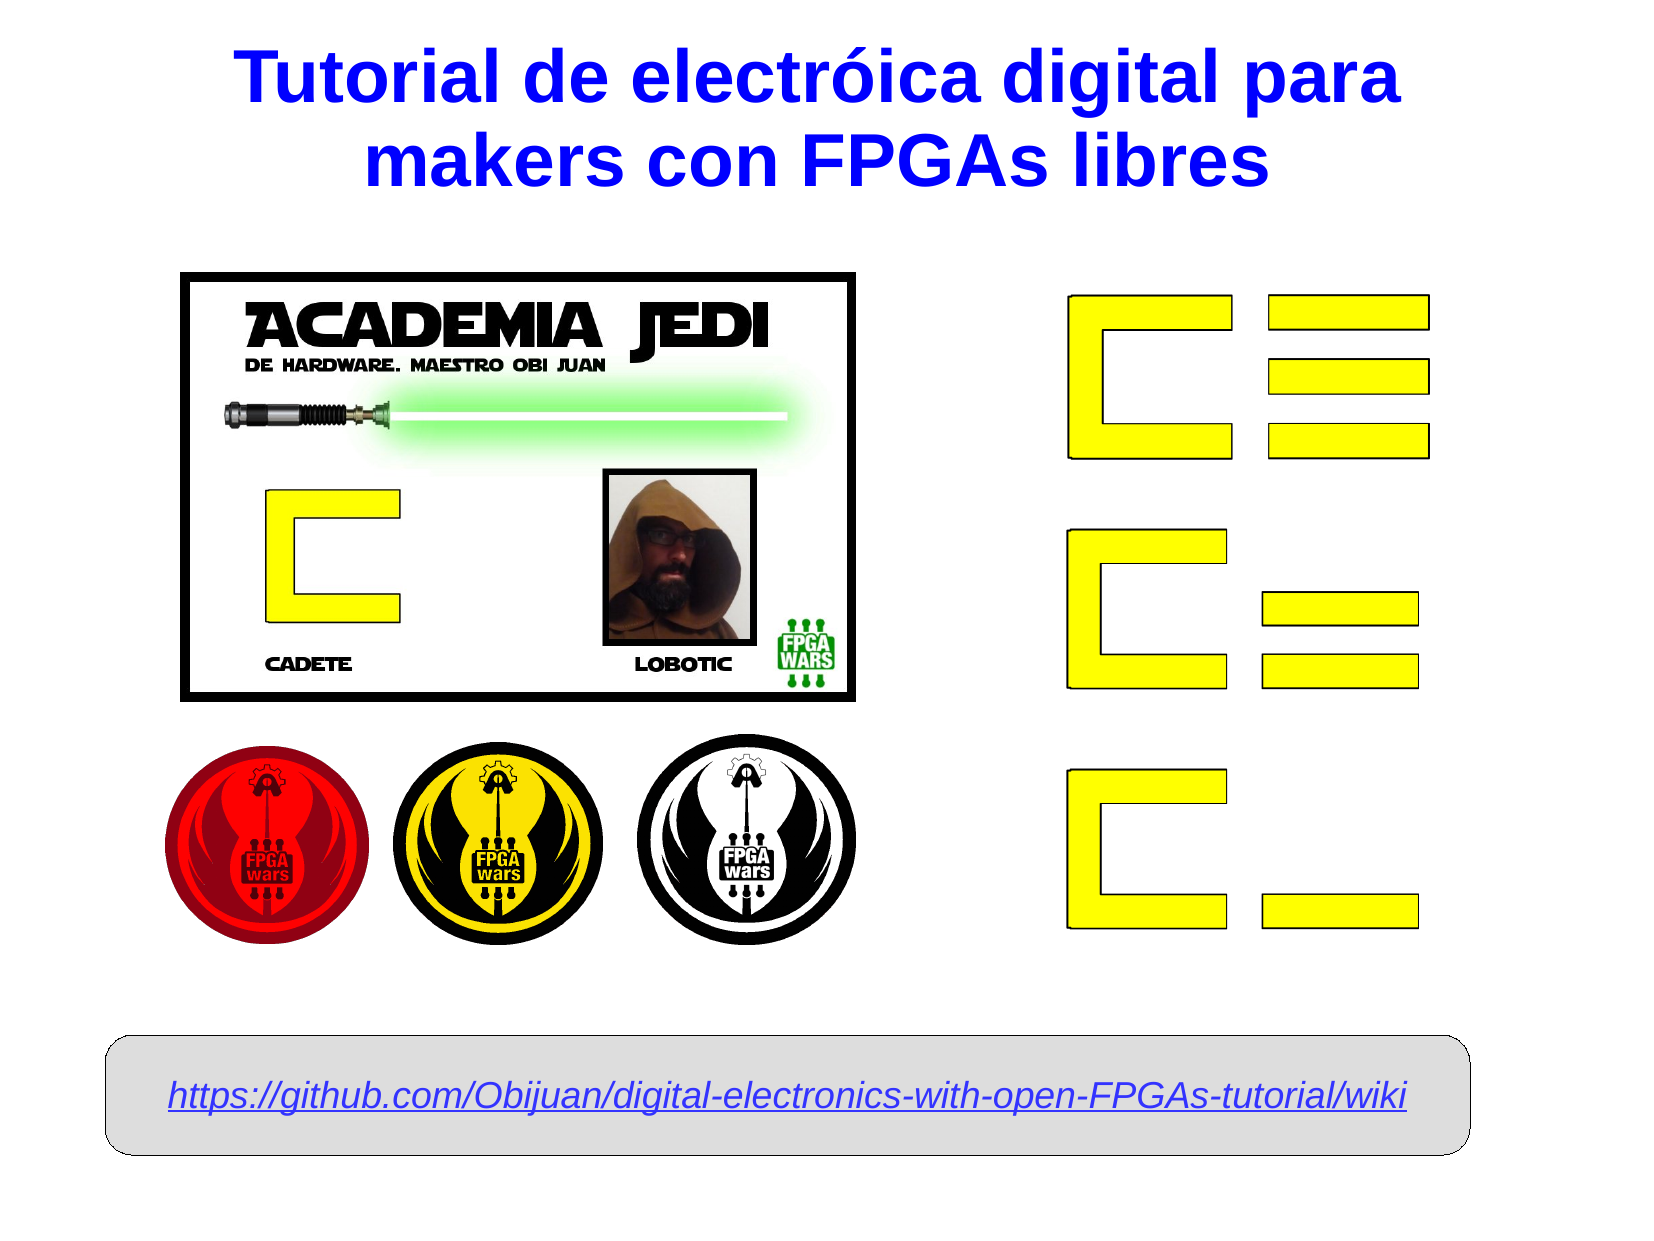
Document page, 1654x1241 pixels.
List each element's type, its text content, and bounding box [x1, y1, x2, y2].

picture [1035, 744, 1448, 959]
picture [180, 272, 856, 702]
picture [637, 734, 856, 946]
picture [165, 746, 369, 944]
picture [1035, 269, 1459, 490]
picture [1035, 504, 1448, 719]
text_box Tutorial de electróica digital para makers con FPGAs libres [90, 27, 1546, 211]
picture [393, 742, 603, 946]
text_box https://github.com/Obijuan/digital-electronics-with-open-FPGAs-tutorial/wiki [105, 1035, 1471, 1156]
